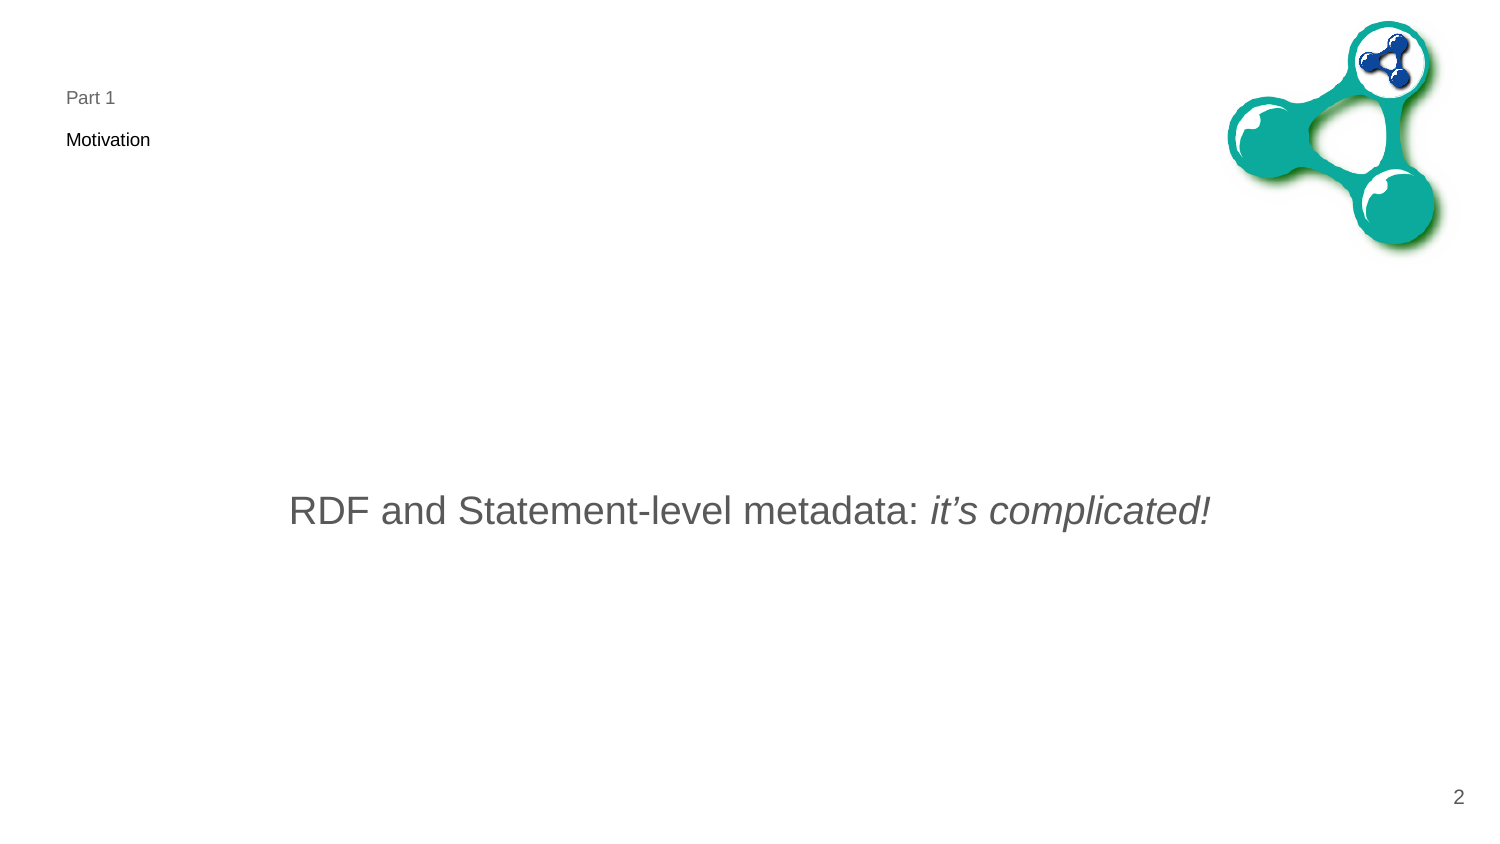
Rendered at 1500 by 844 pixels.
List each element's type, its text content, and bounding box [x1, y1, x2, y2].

picture [1214, 16, 1463, 265]
title Part 1 Motivation [51, 72, 1214, 167]
text_box RDF and Statement-level metadata: it’s complicated! [237, 469, 1263, 548]
slide_number <number> [1389, 764, 1480, 830]
